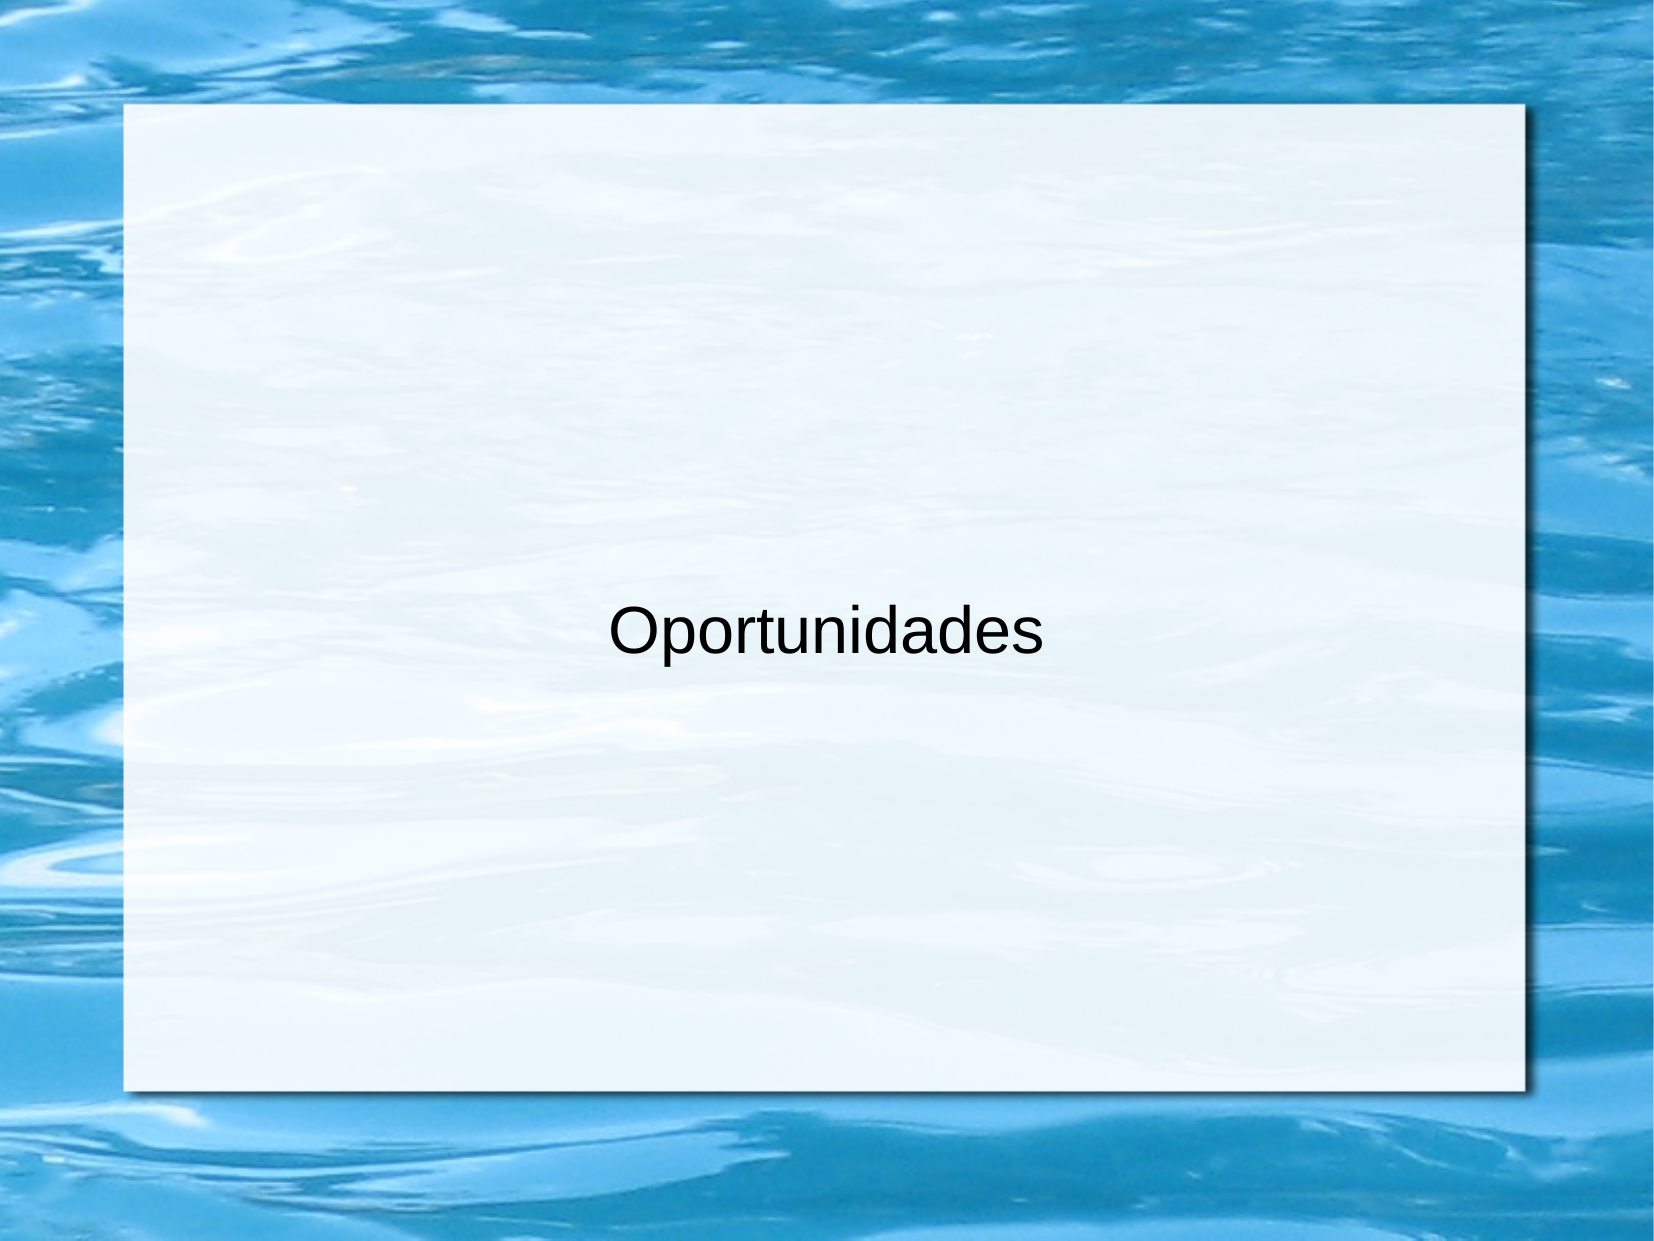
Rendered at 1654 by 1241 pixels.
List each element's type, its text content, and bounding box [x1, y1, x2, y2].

subtitle Oportunidades [147, 125, 1506, 1136]
picture [0, 0, 1654, 1241]
